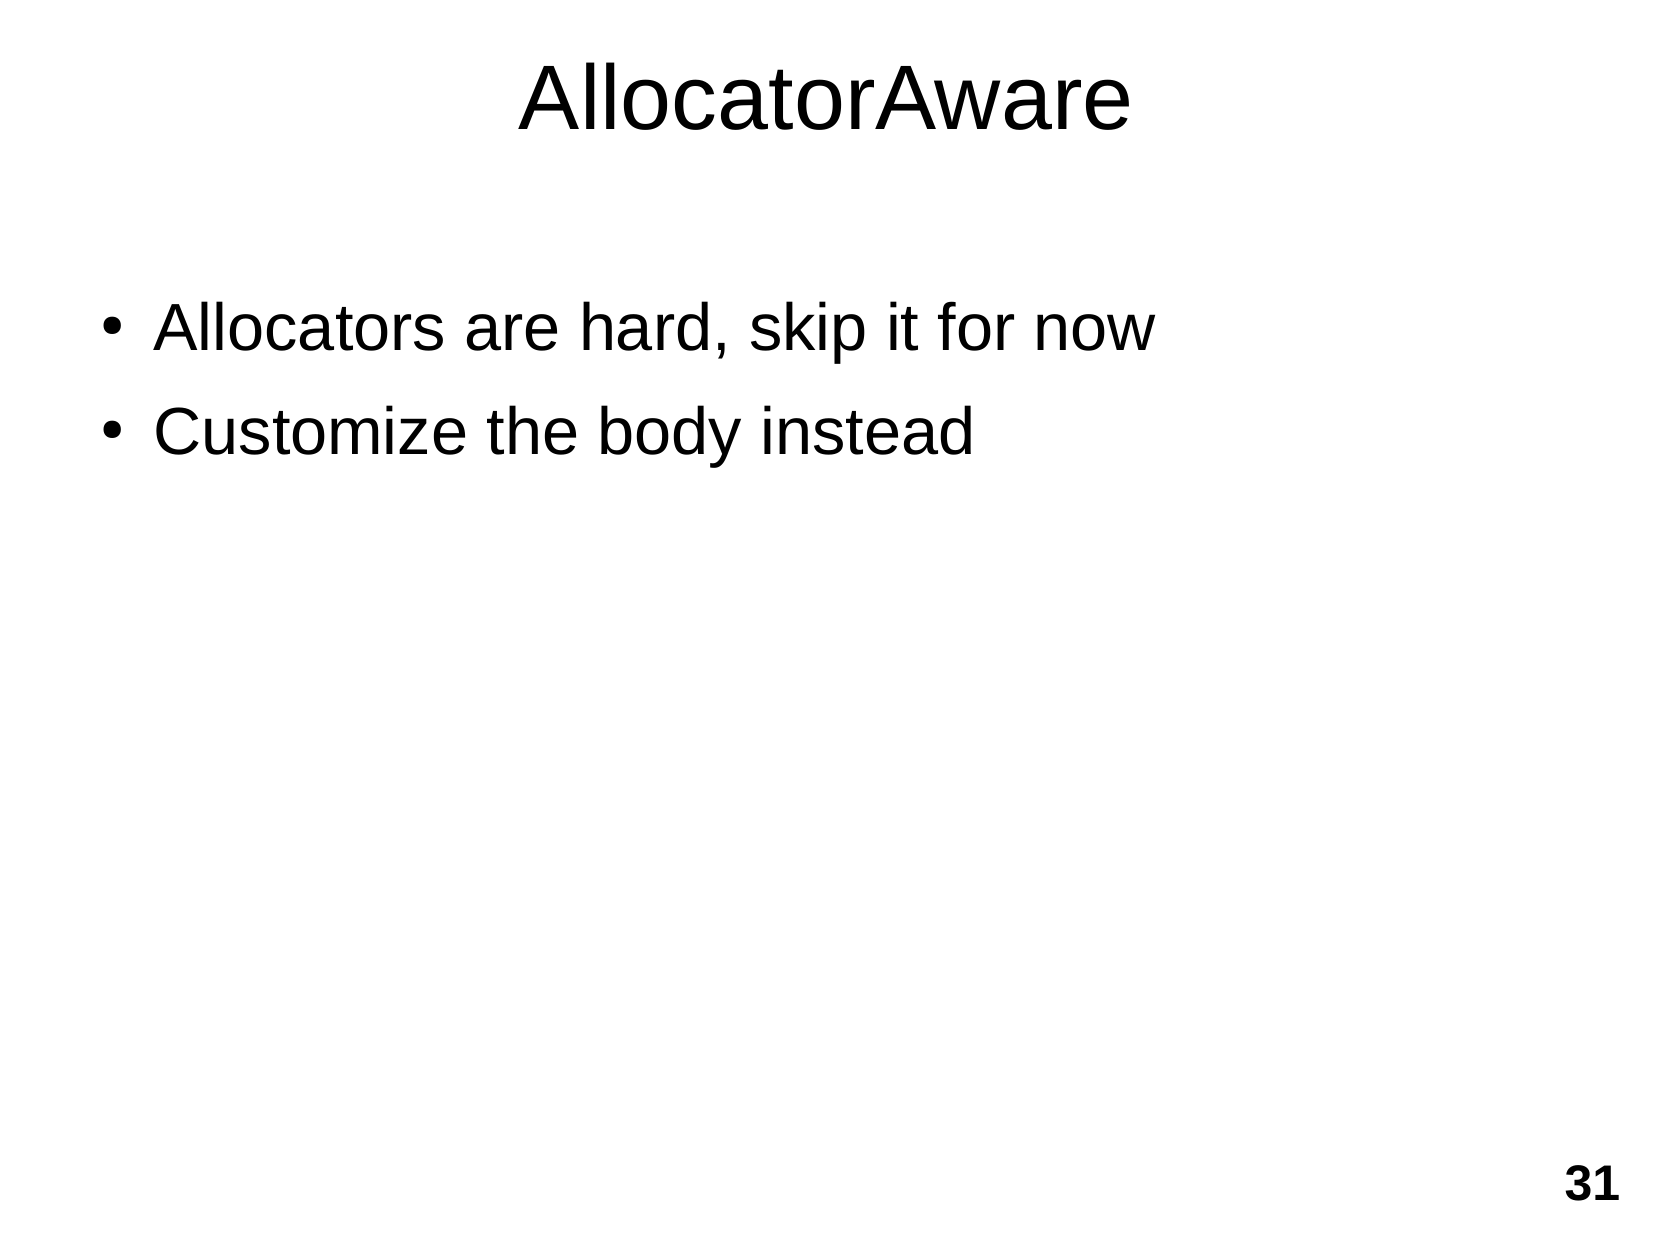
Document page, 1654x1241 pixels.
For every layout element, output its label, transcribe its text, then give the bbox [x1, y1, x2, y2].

title AllocatorAware [82, 15, 1571, 181]
list Allocators are hard, skip it for now Customize the body instead [82, 290, 1571, 1010]
